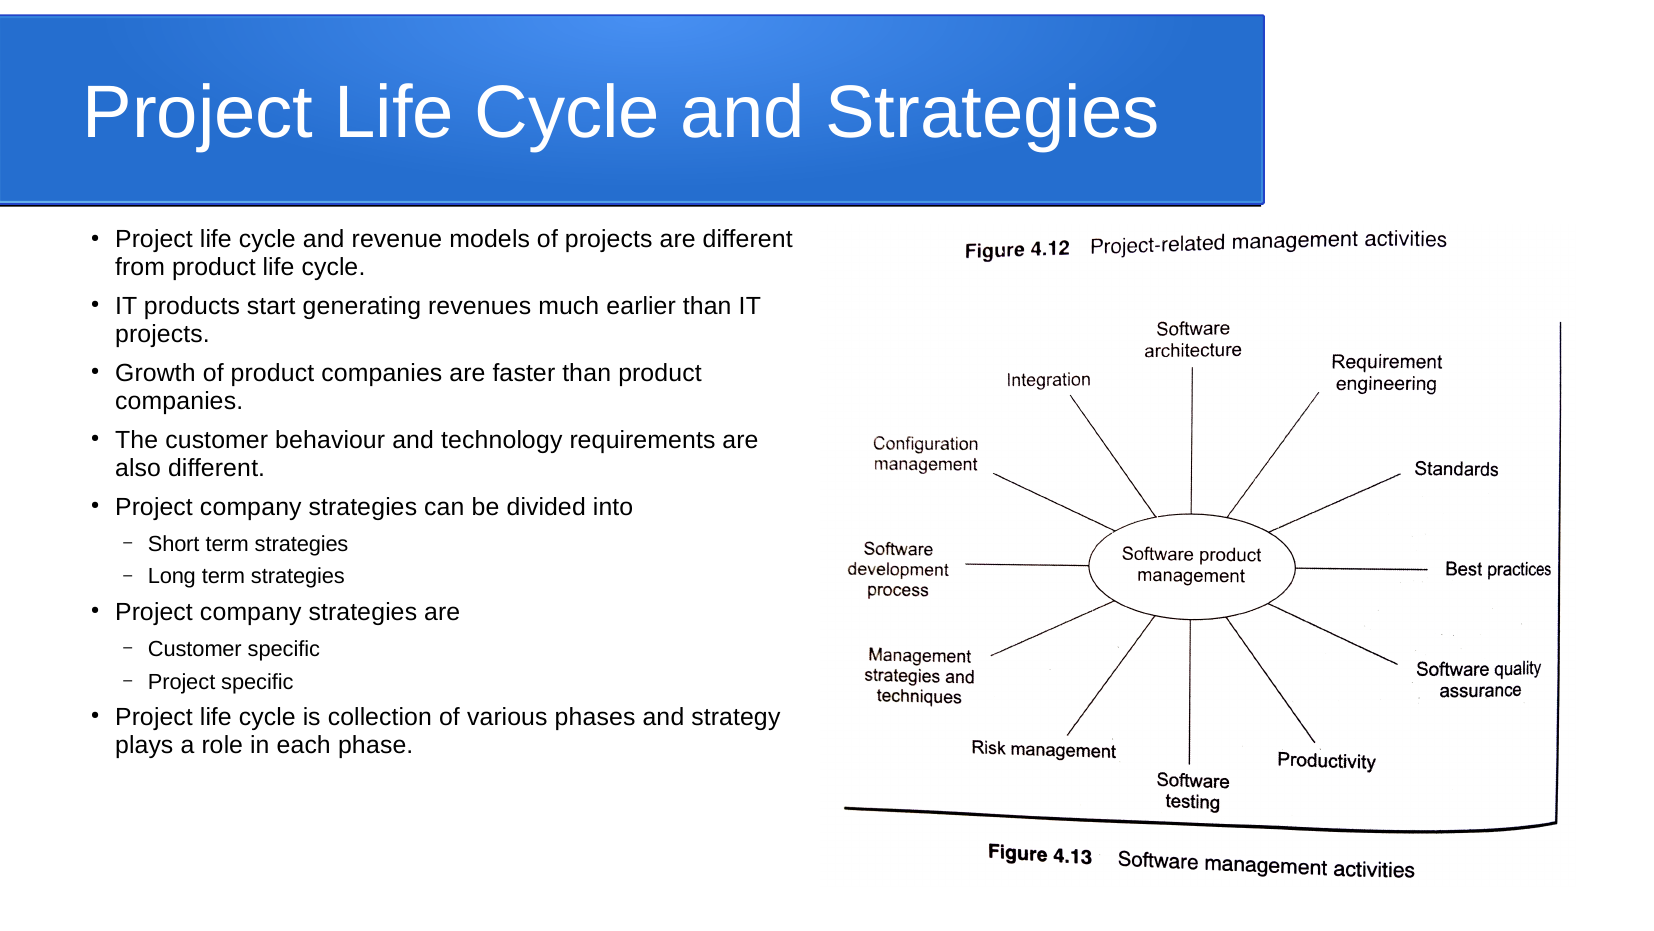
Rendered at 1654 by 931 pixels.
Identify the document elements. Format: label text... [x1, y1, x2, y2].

list Project life cycle and revenue models of projects are different from product life cycle. IT products start generating revenues much earlier than IT projects. Growth of product companies are faster than product companies. The customer behaviour and technology requirements are also different. Project company strategies can be divided into Short term strategies Long term strategies Project company strategies are Customer specific Project specific Project life cycle is collection of various phases and strategy plays a role in each phase. [82, 224, 809, 764]
title Project Life Cycle and Strategies [82, 35, 1235, 189]
picture [820, 225, 1576, 887]
